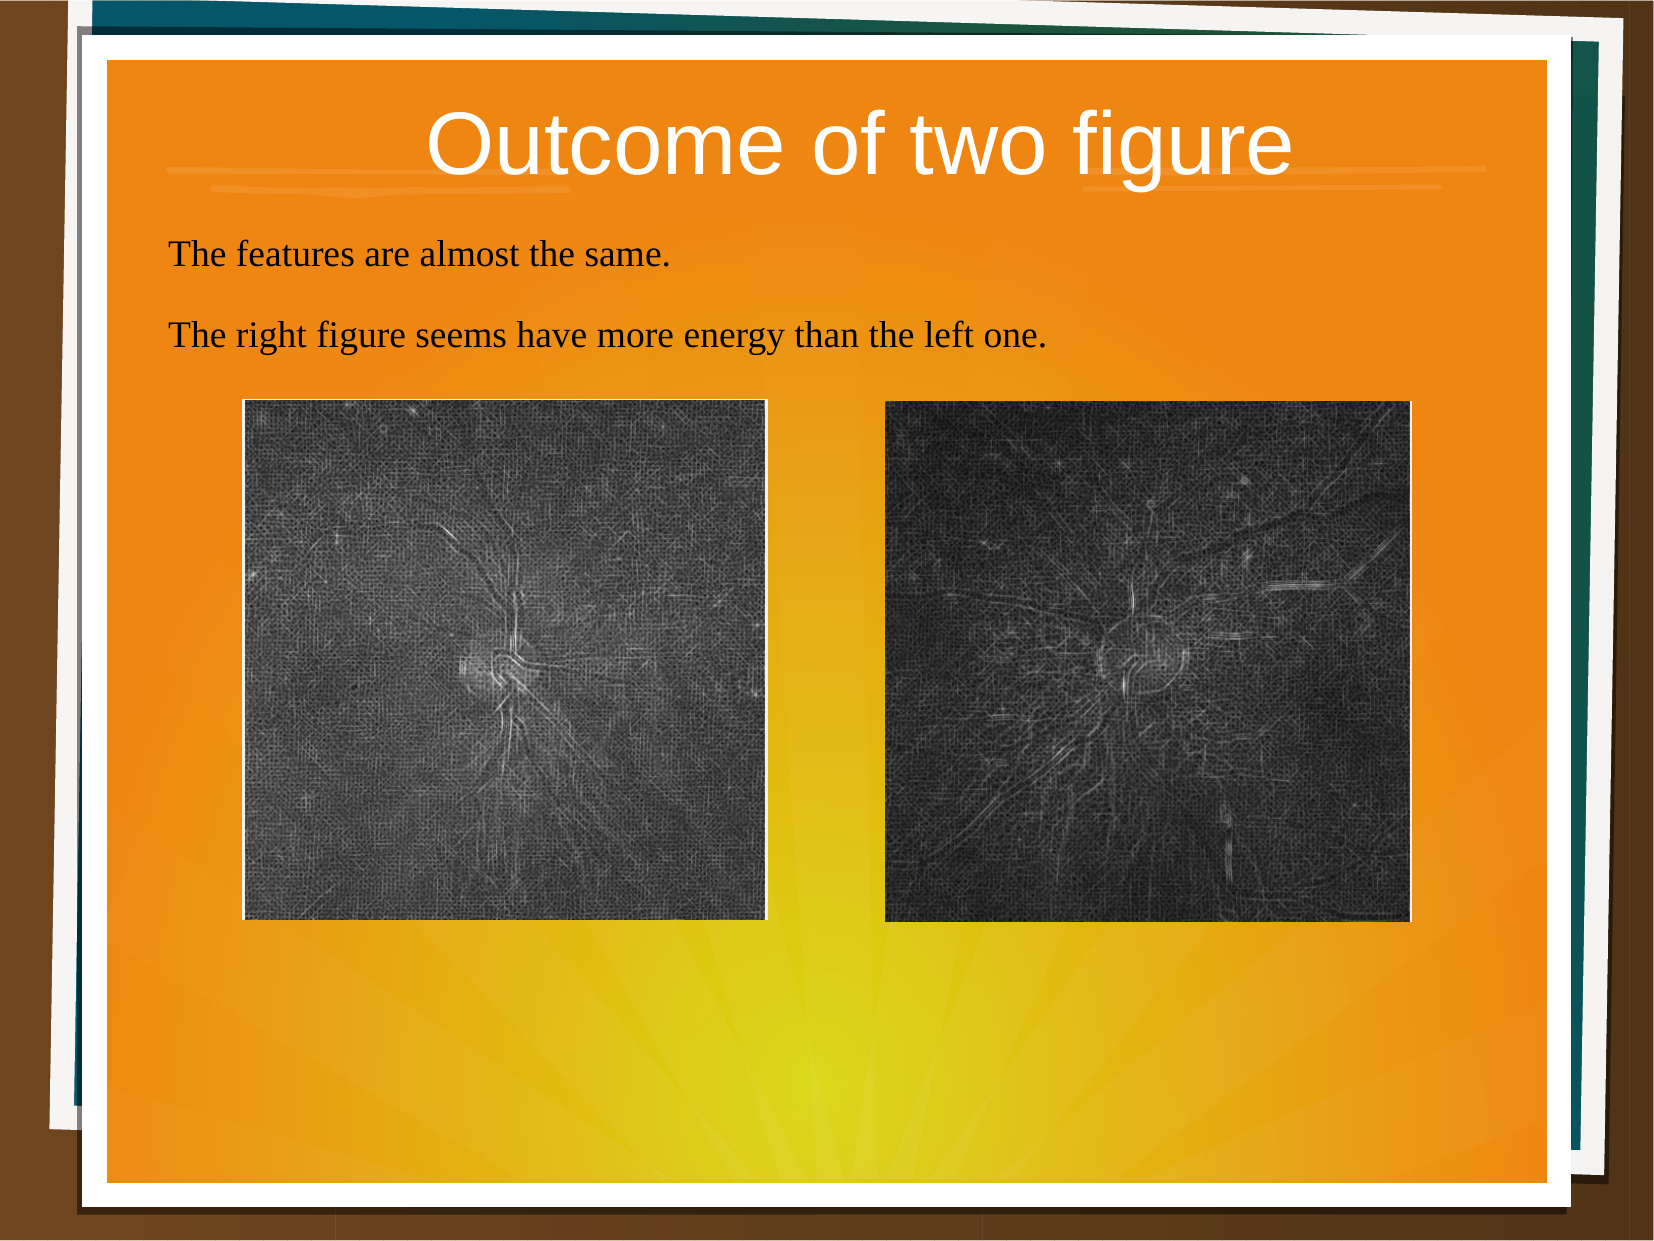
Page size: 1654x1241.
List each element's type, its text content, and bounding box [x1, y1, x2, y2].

picture [885, 401, 1412, 922]
list Outcome of two figure The features are almost the same. The right figure seems have more energy than the left one. [82, 94, 1571, 1010]
picture [242, 399, 768, 920]
